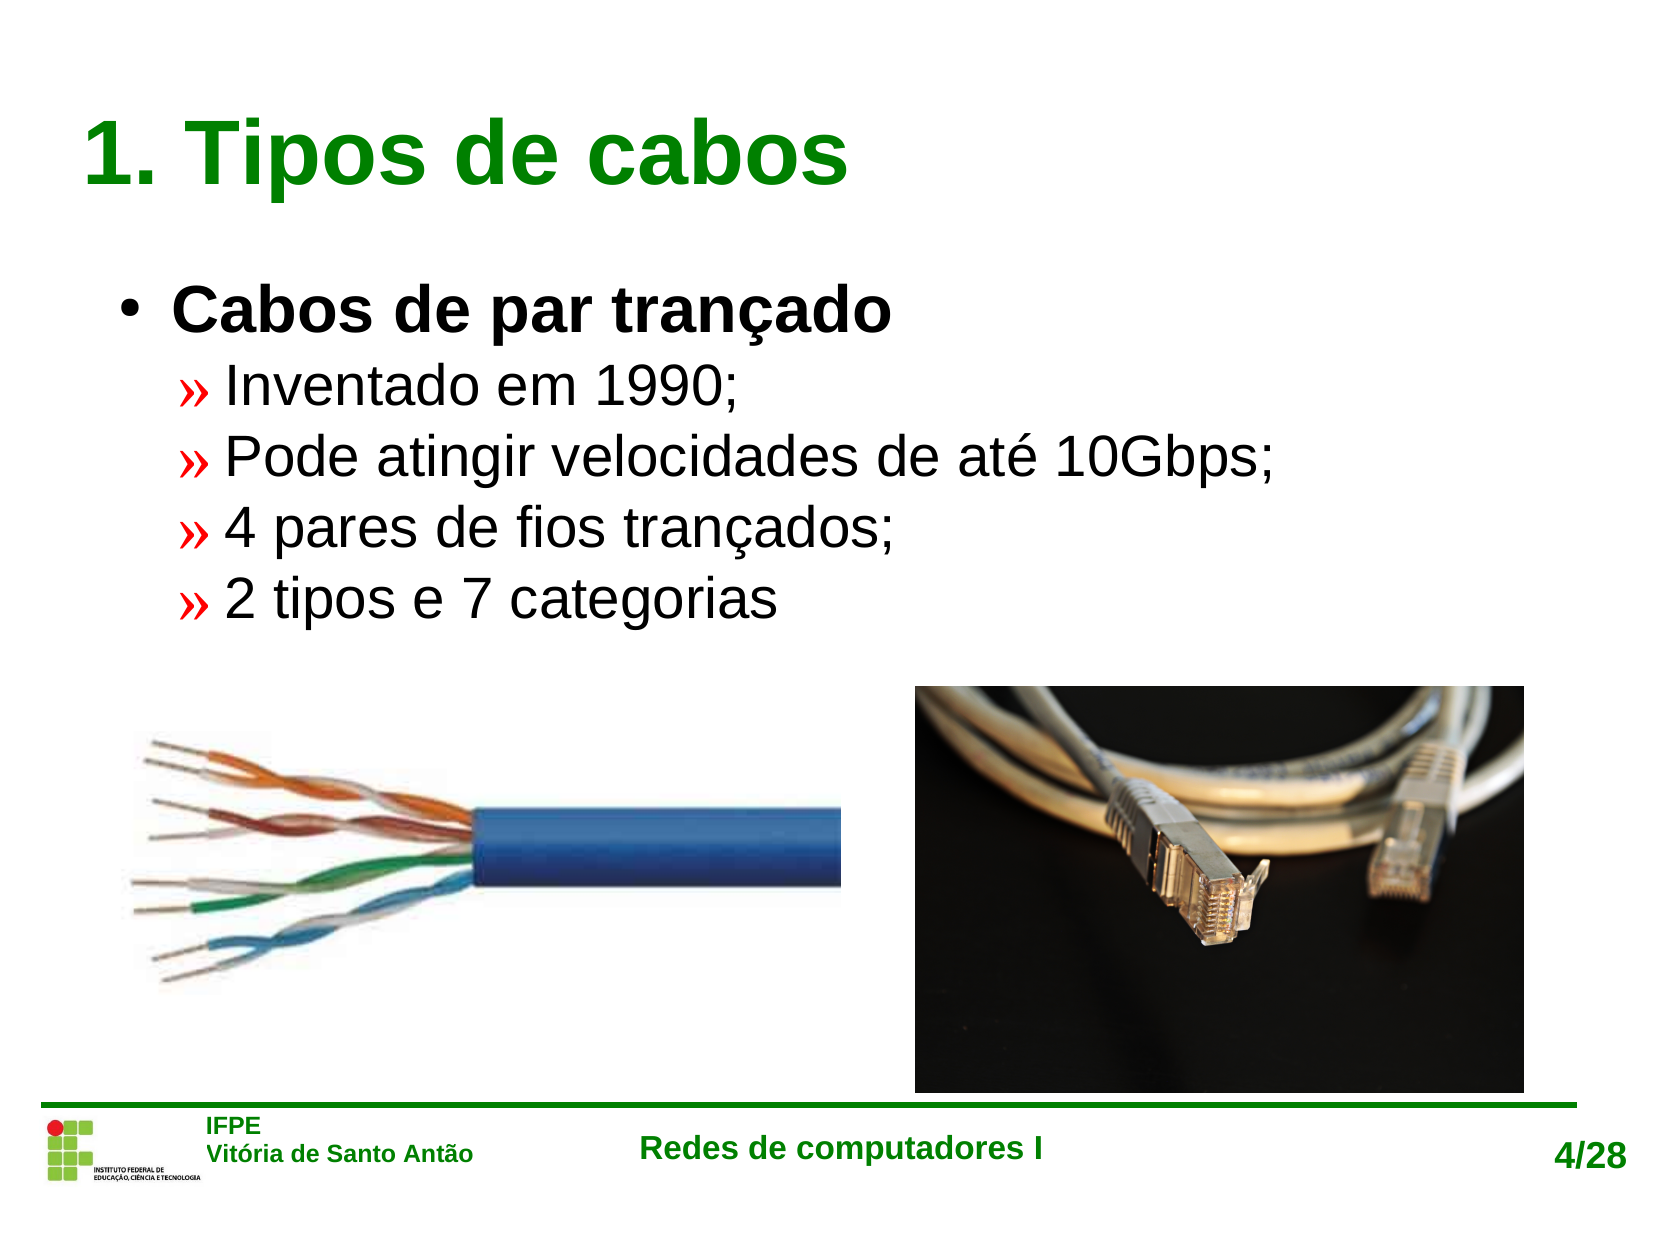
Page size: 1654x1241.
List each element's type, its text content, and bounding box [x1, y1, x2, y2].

picture [915, 686, 1524, 1093]
title 1. Tipos de cabos [82, 49, 1571, 257]
list Cabos de par trançado Inventado em 1990; Pode atingir velocidades de até 10Gbps; 4 pares de fios trançados; 2 tipos e 7 categorias [82, 272, 1571, 1091]
picture [39, 1111, 207, 1191]
picture [59, 694, 841, 1034]
